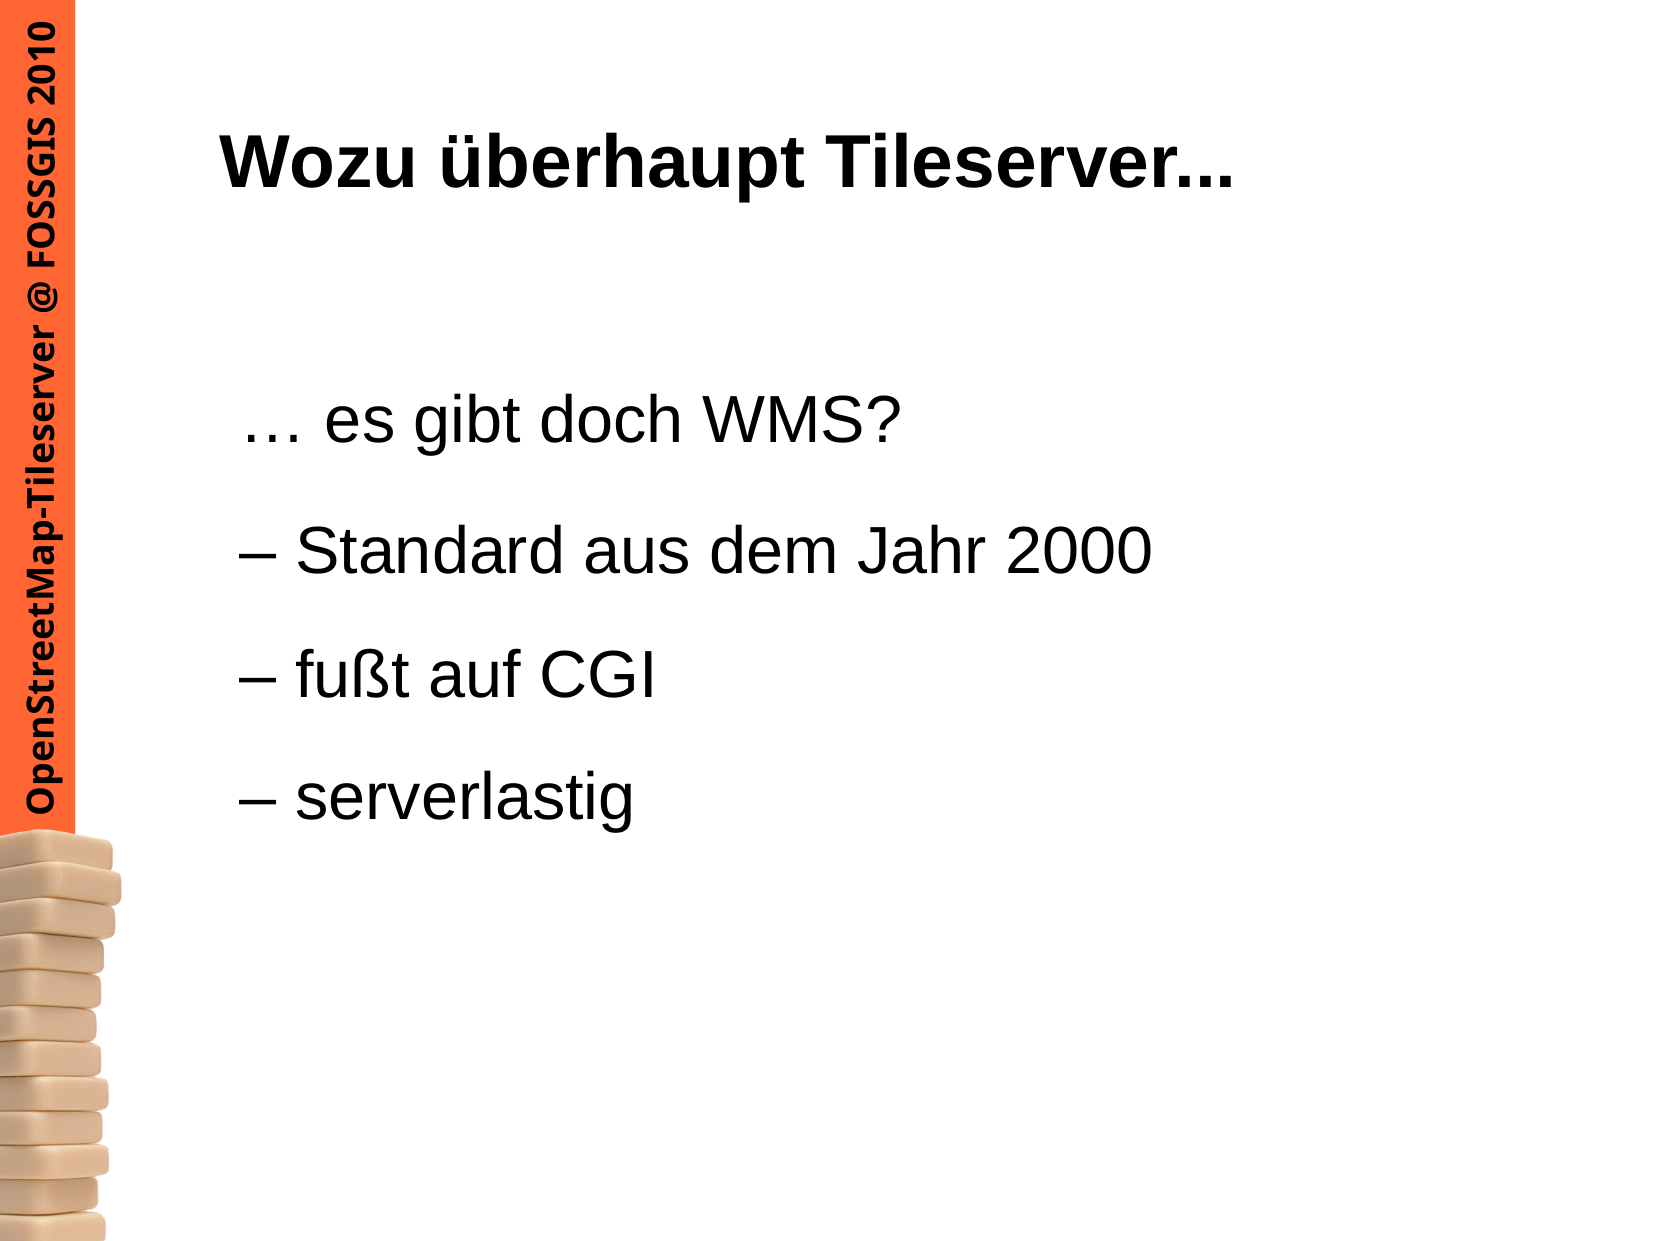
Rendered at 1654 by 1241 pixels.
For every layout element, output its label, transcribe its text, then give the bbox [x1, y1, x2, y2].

text_box Wozu überhaupt Tileserver... [205, 112, 1501, 212]
picture [0, 816, 133, 1241]
text_box – serverlastig [225, 751, 1313, 842]
text_box – fußt auf CGI [225, 629, 1313, 720]
text_box … es gibt doch WMS? [225, 375, 1313, 465]
text_box – Standard aus dem Jahr 2000 [225, 505, 1463, 595]
